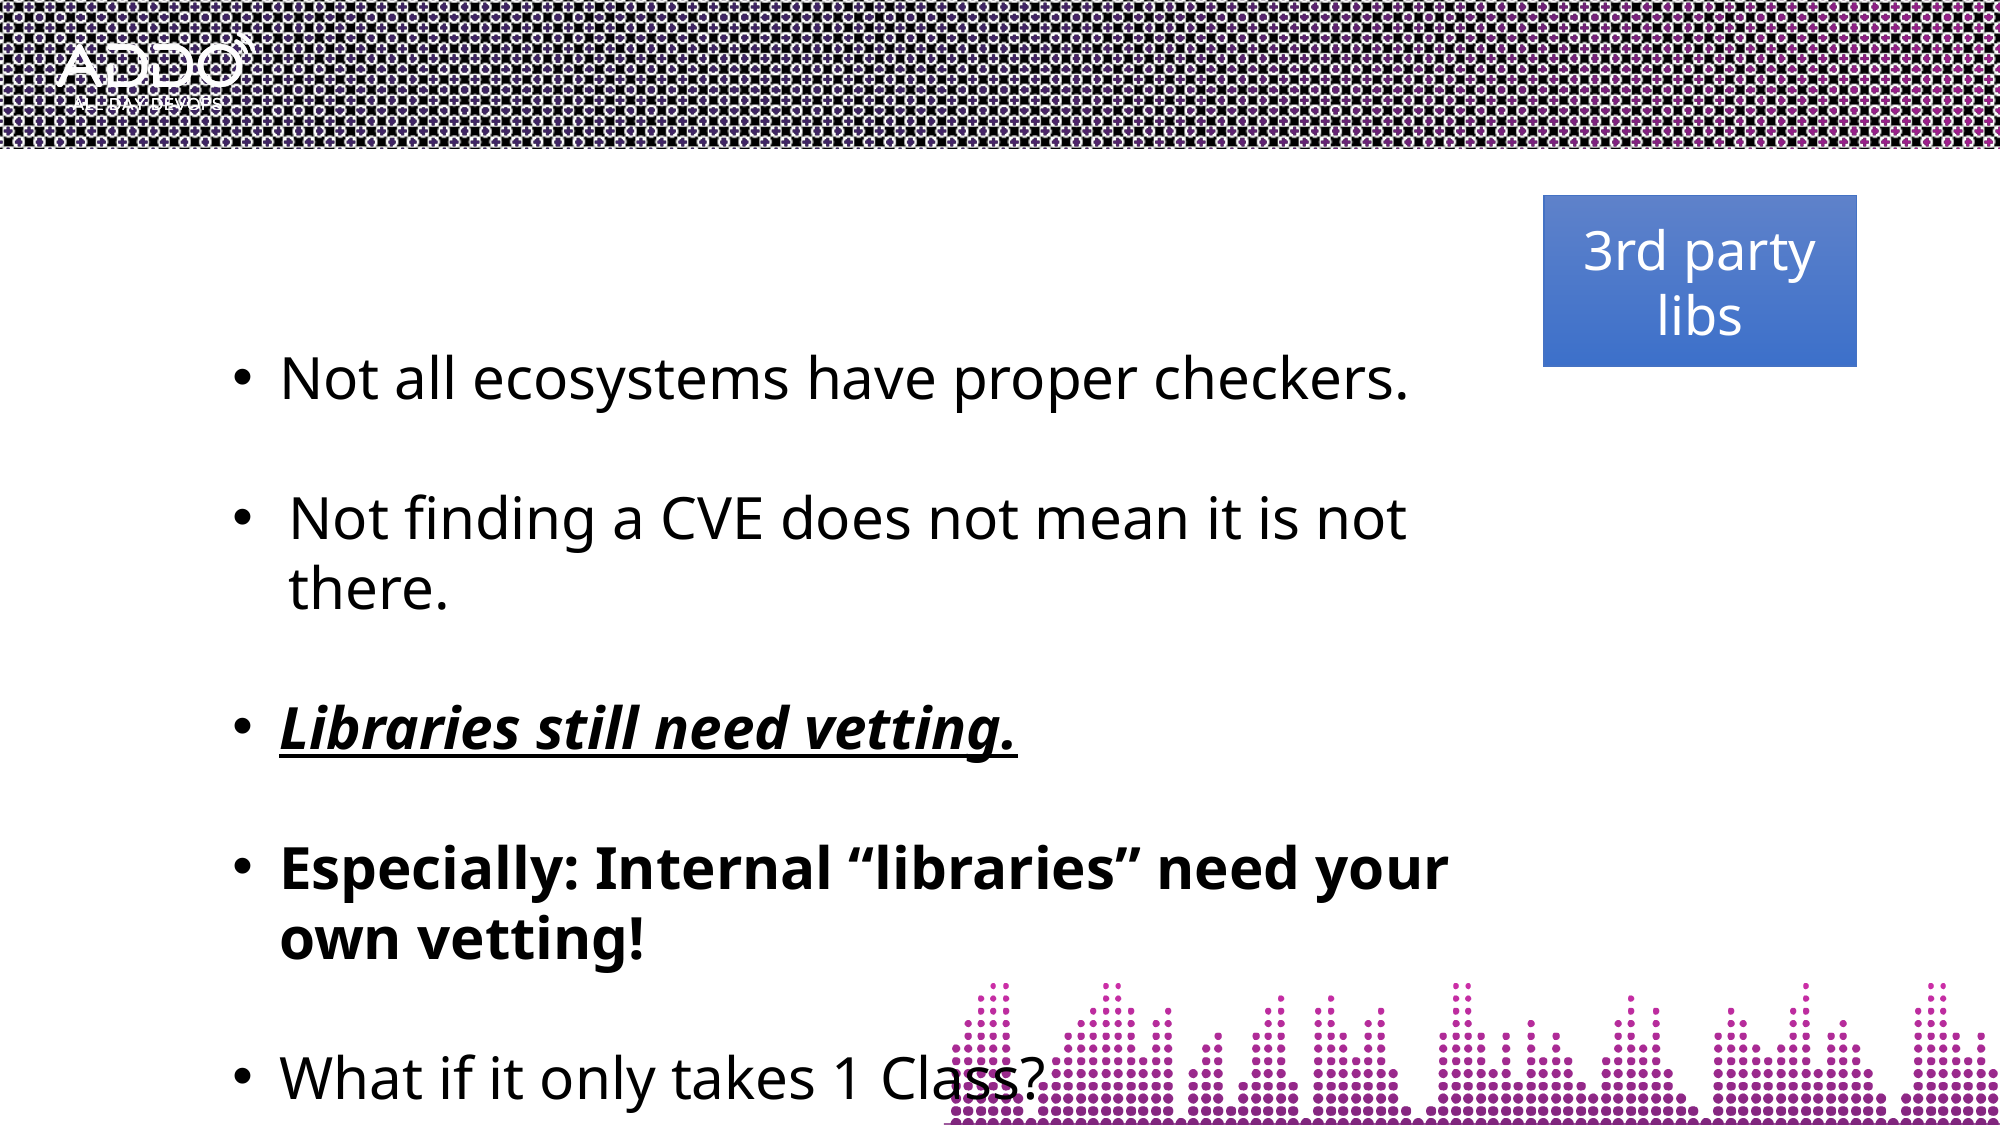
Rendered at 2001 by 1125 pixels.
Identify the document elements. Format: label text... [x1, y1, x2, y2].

picture [943, 1071, 954, 1081]
text_box Not all ecosystems have proper checkers. Not finding a CVE does not mean it is not there. Libraries still need vetting. Especially: Internal “libraries” need your own vetting! What if it only takes 1 Class? [217, 333, 1599, 985]
picture [943, 983, 2000, 1125]
picture [943, 1084, 954, 1095]
text_box 3rd party libs [1544, 195, 1857, 367]
picture [0, 0, 2000, 149]
